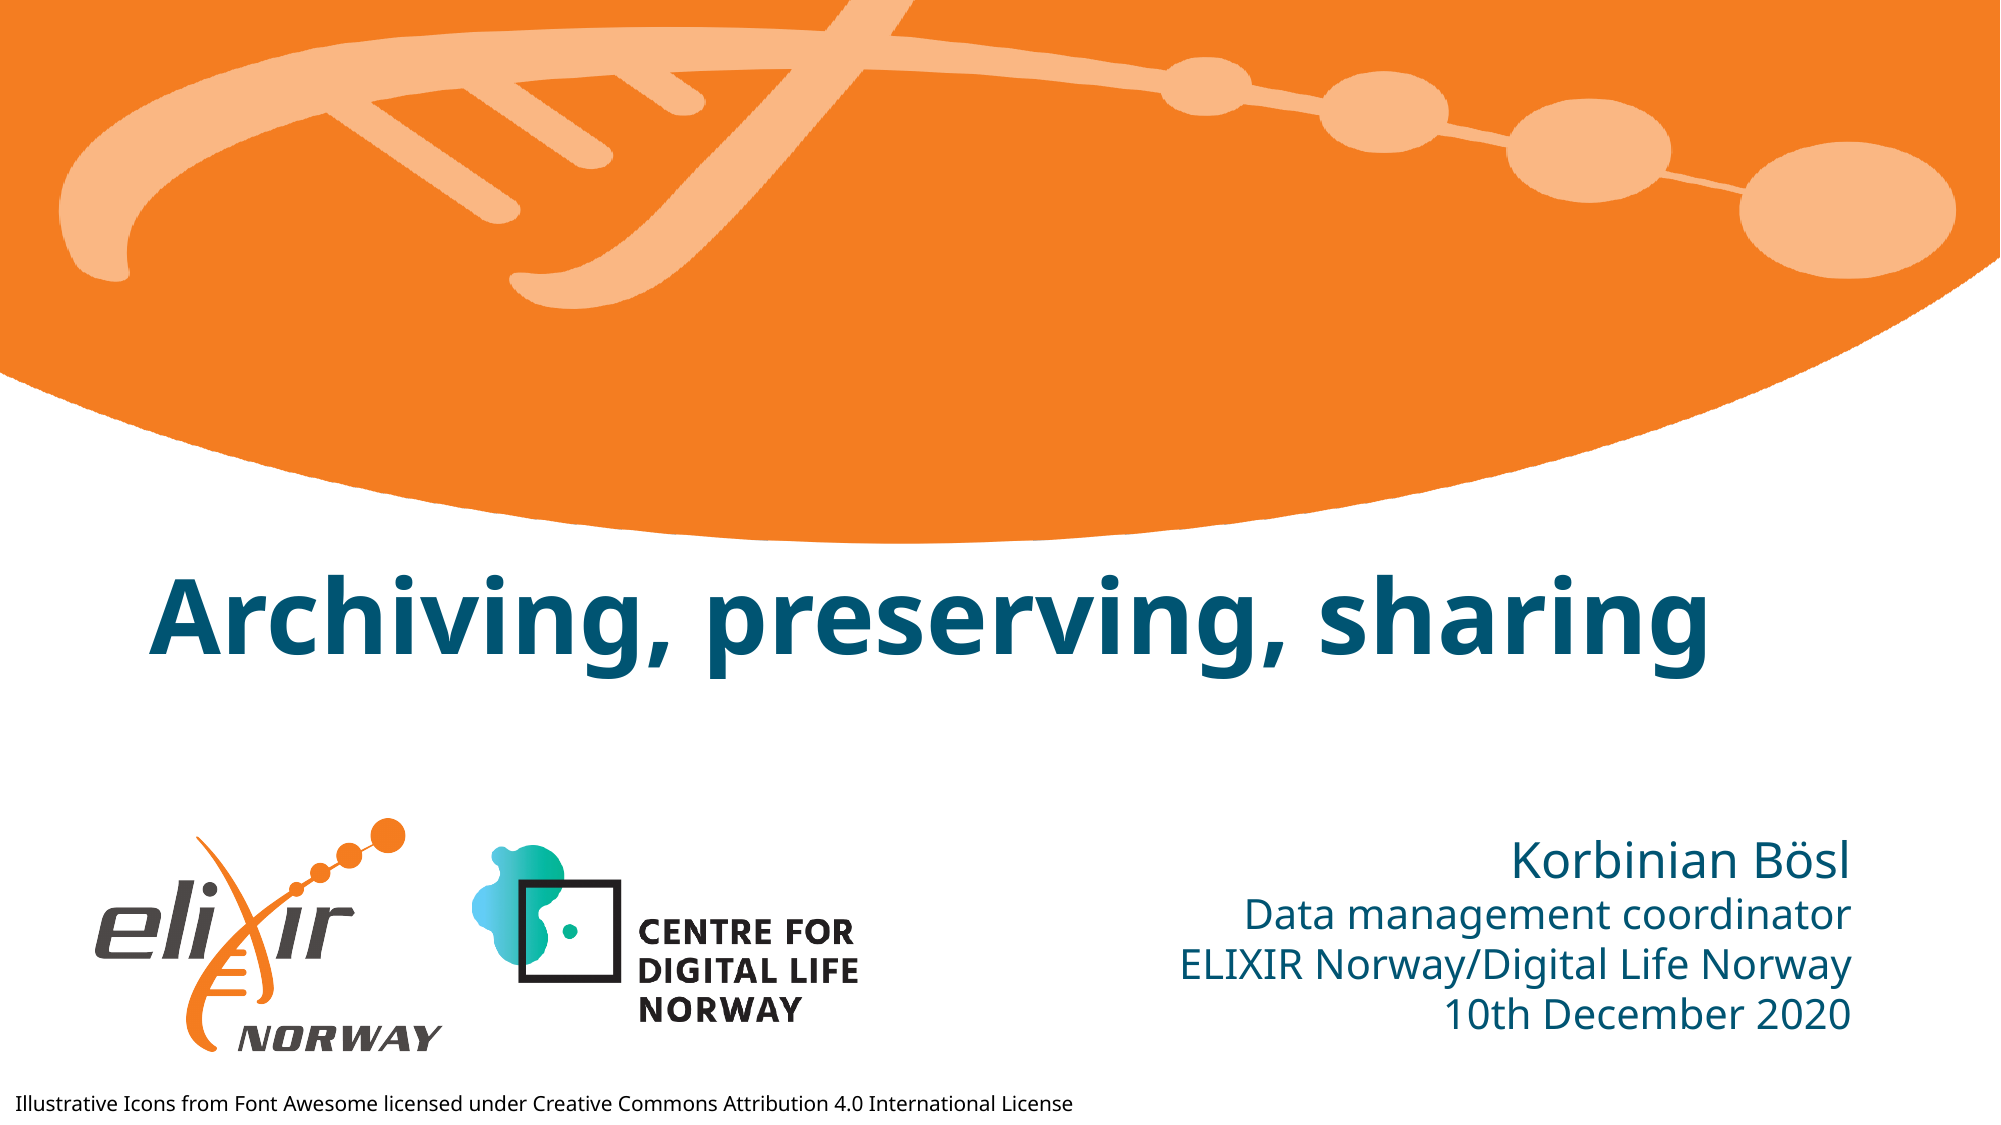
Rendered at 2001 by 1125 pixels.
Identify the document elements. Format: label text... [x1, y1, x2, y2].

list Korbinian Bösl Data management coordinator ELIXIR Norway/Digital Life Norway 10th December 2020 [1111, 768, 1853, 1025]
text_box Illustrative Icons from Font Awesome licensed under Creative Commons Attribution 4.0 International License [0, 1076, 1536, 1125]
title Archiving, preserving, sharing [149, 550, 1850, 752]
picture [95, 818, 443, 1052]
picture [472, 845, 863, 1028]
